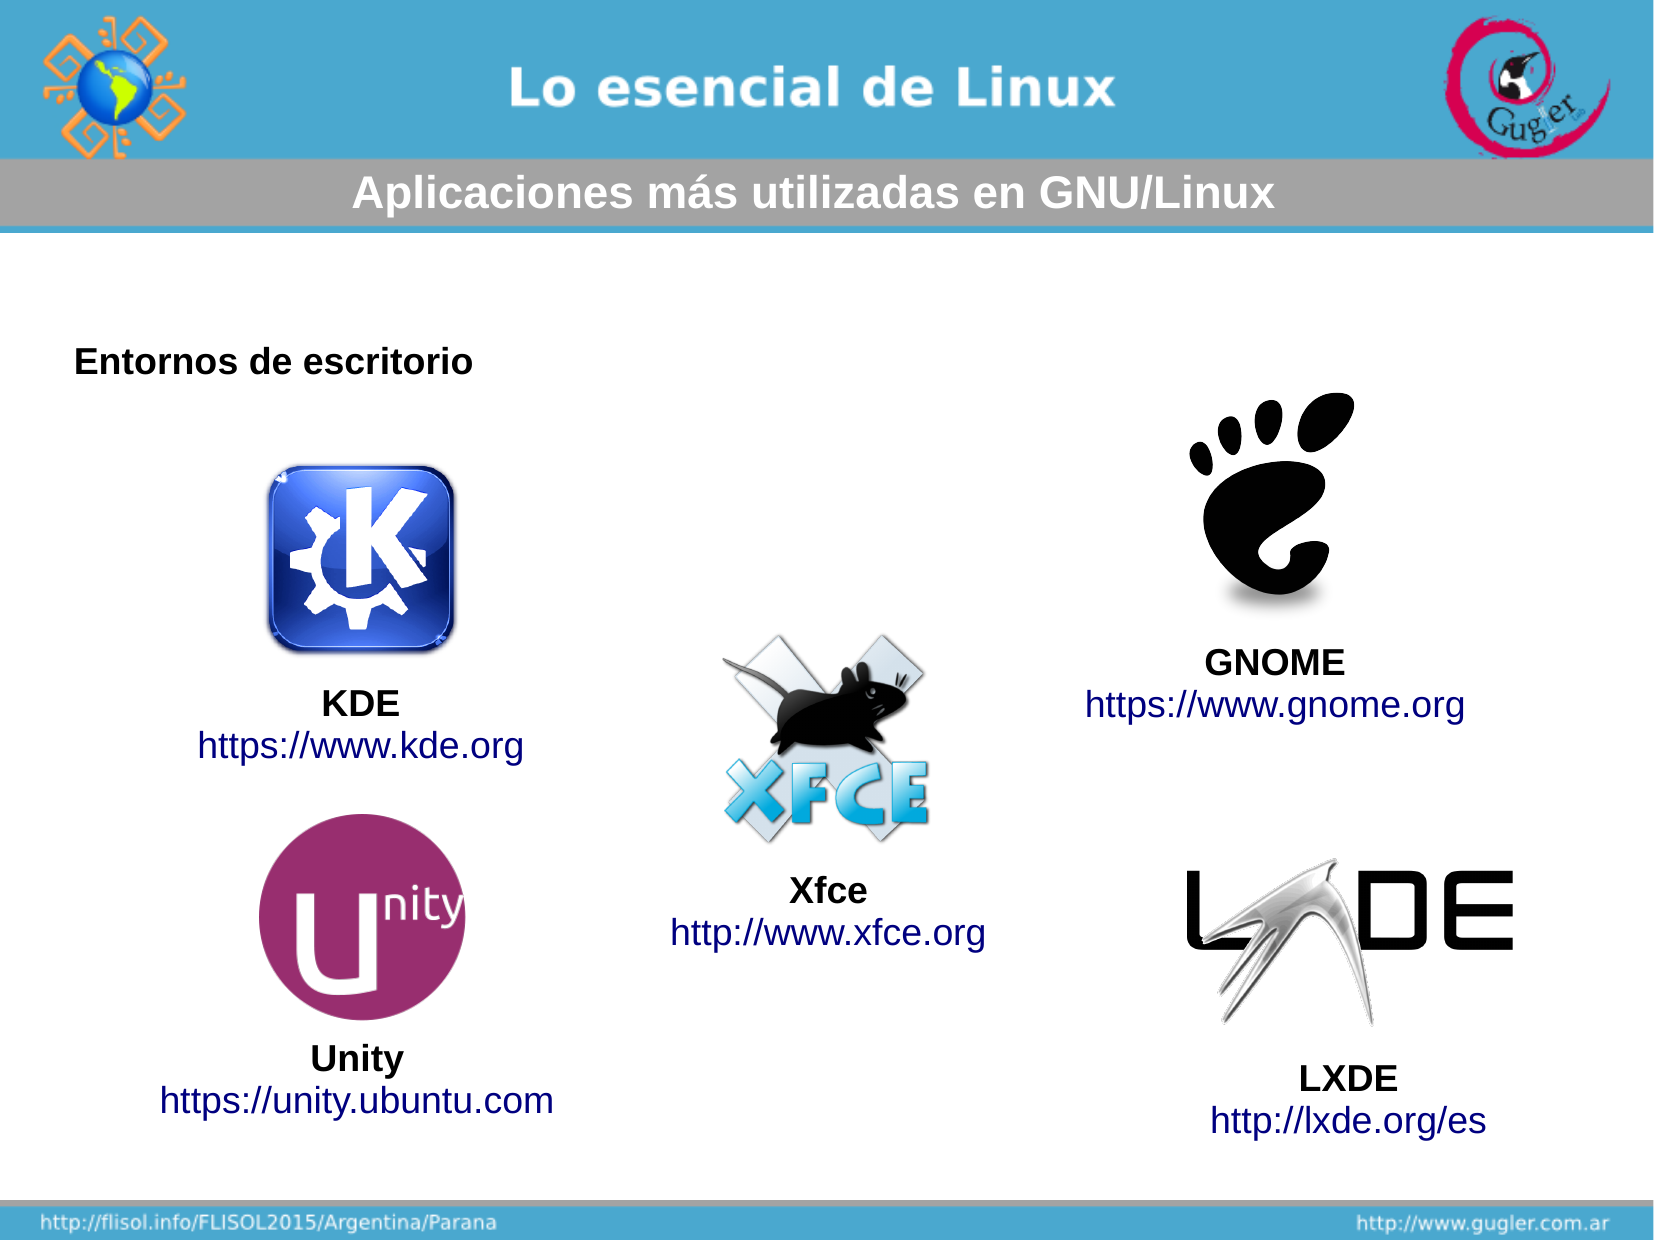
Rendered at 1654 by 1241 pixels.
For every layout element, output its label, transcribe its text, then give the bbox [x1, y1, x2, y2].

picture [1181, 814, 1519, 1068]
picture [259, 460, 461, 662]
text_box Xfce http://www.xfce.org [655, 862, 1000, 962]
picture [1176, 389, 1371, 629]
picture [0, 0, 1654, 234]
text_box KDE https://www.kde.org [182, 675, 537, 775]
text_box LXDE http://lxde.org/es [1195, 1068, 1502, 1149]
picture [259, 814, 467, 1022]
picture [0, 1200, 1654, 1240]
picture [713, 625, 939, 852]
text_box GNOME https://www.gnome.org [1069, 633, 1479, 733]
text_box Unity https://unity.ubuntu.com [144, 1029, 569, 1129]
text_box Aplicaciones más utilizadas en GNU/Linux [336, 159, 1294, 226]
text_box Entornos de escritorio [59, 332, 1630, 390]
